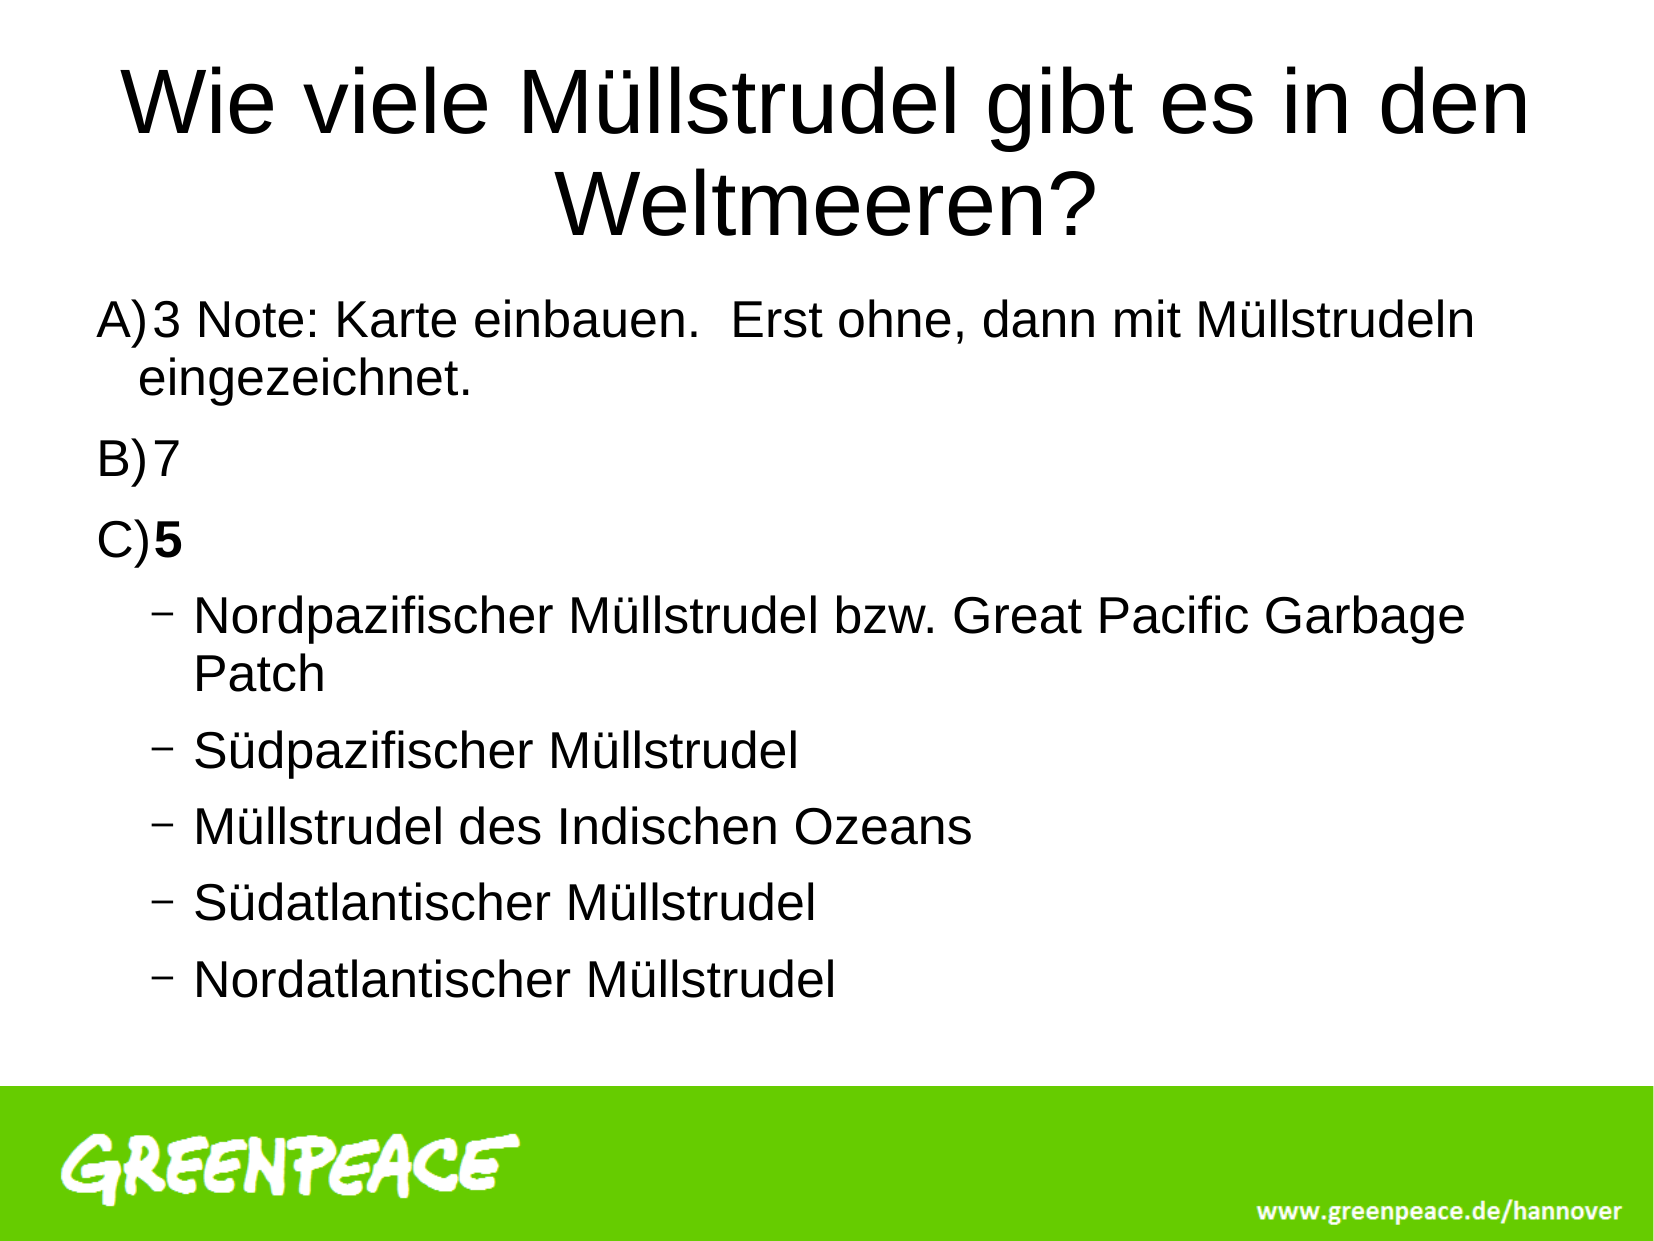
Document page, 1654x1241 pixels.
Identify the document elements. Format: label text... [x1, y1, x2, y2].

picture [0, 1086, 1654, 1241]
list 3 Note: Karte einbauen. Erst ohne, dann mit Müllstrudeln eingezeichnet. 7 5 Nordpazifischer Müllstrudel bzw. Great Pacific Garbage Patch Südpazifischer Müllstrudel Müllstrudel des Indischen Ozeans Südatlantischer Müllstrudel Nordatlantischer Müllstrudel [82, 290, 1571, 1010]
title Wie viele Müllstrudel gibt es in den Weltmeeren? [82, 49, 1571, 257]
